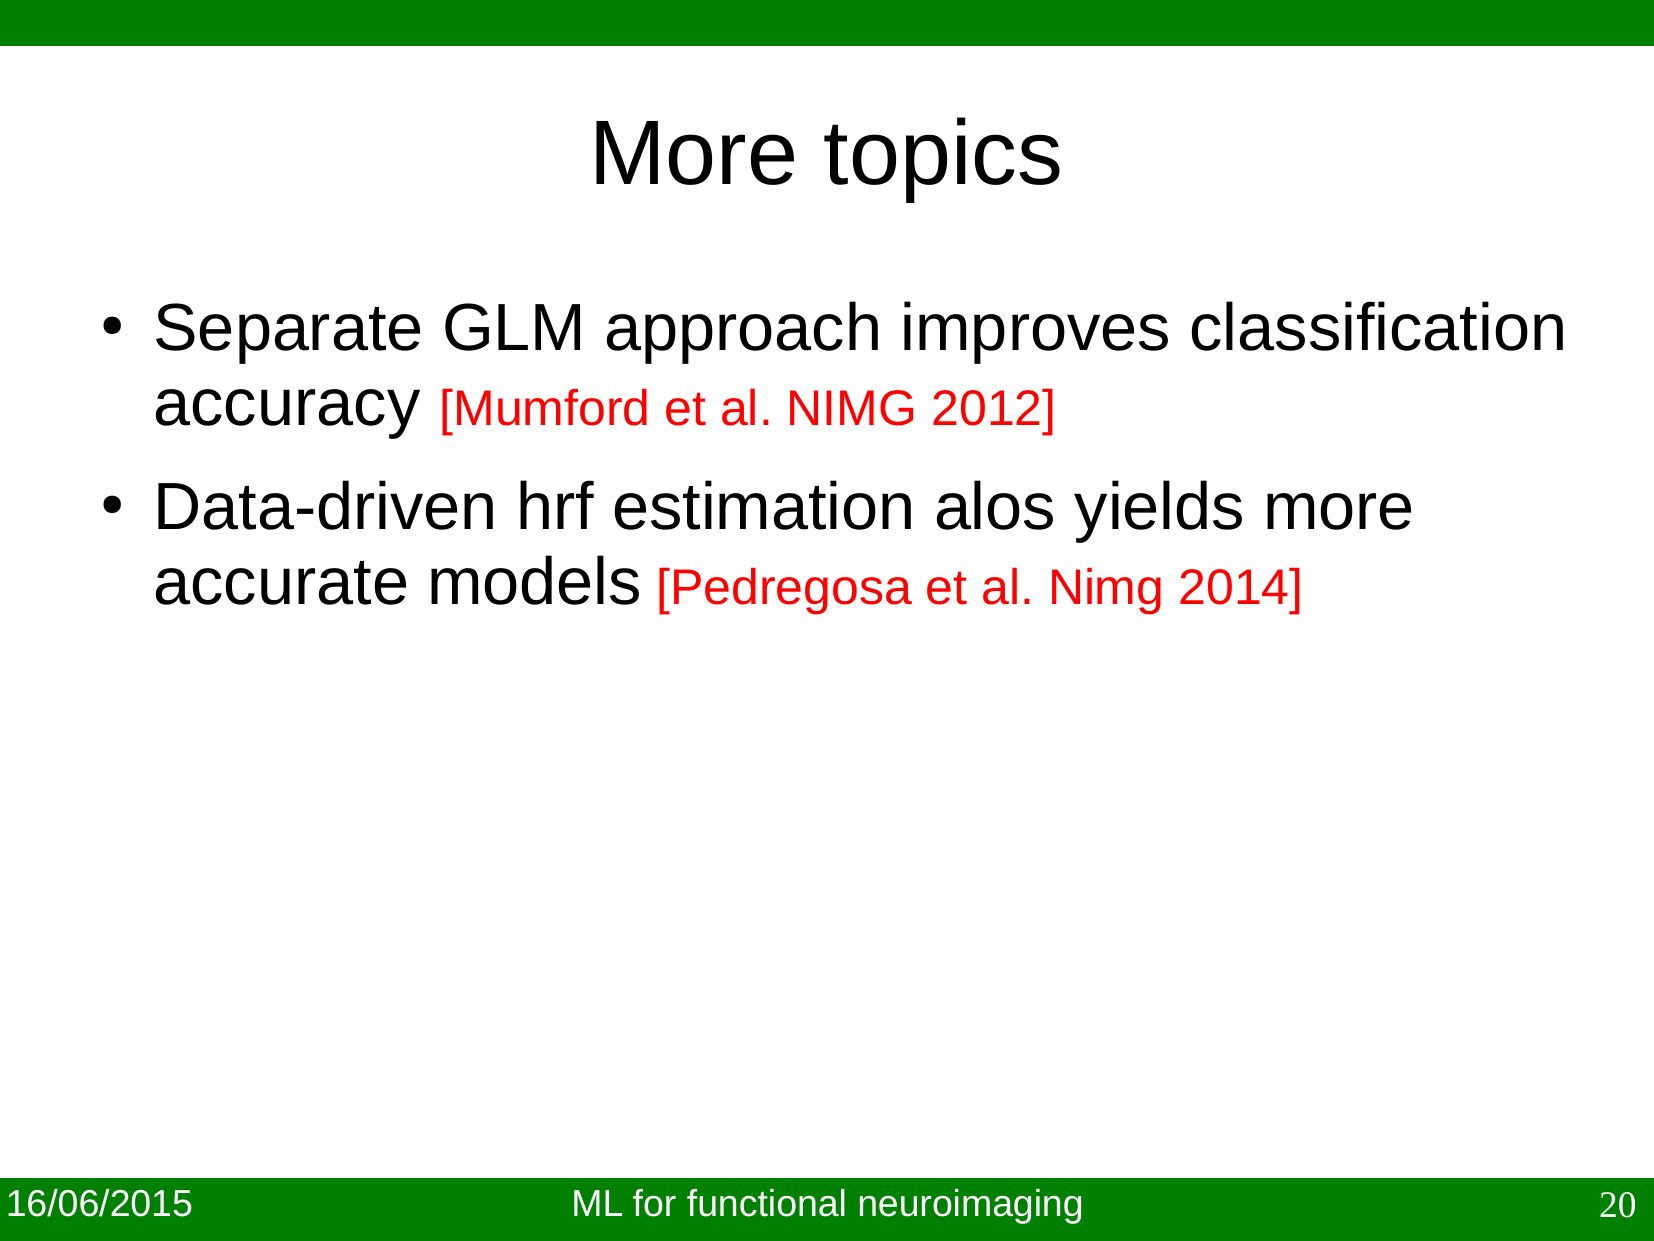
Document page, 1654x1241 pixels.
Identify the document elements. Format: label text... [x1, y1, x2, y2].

title More topics [82, 49, 1571, 257]
list Separate GLM approach improves classification accuracy [Mumford et al. NIMG 2012] Data-driven hrf estimation alos yields more accurate models [Pedregosa et al. Nimg 2014] [82, 290, 1571, 1010]
